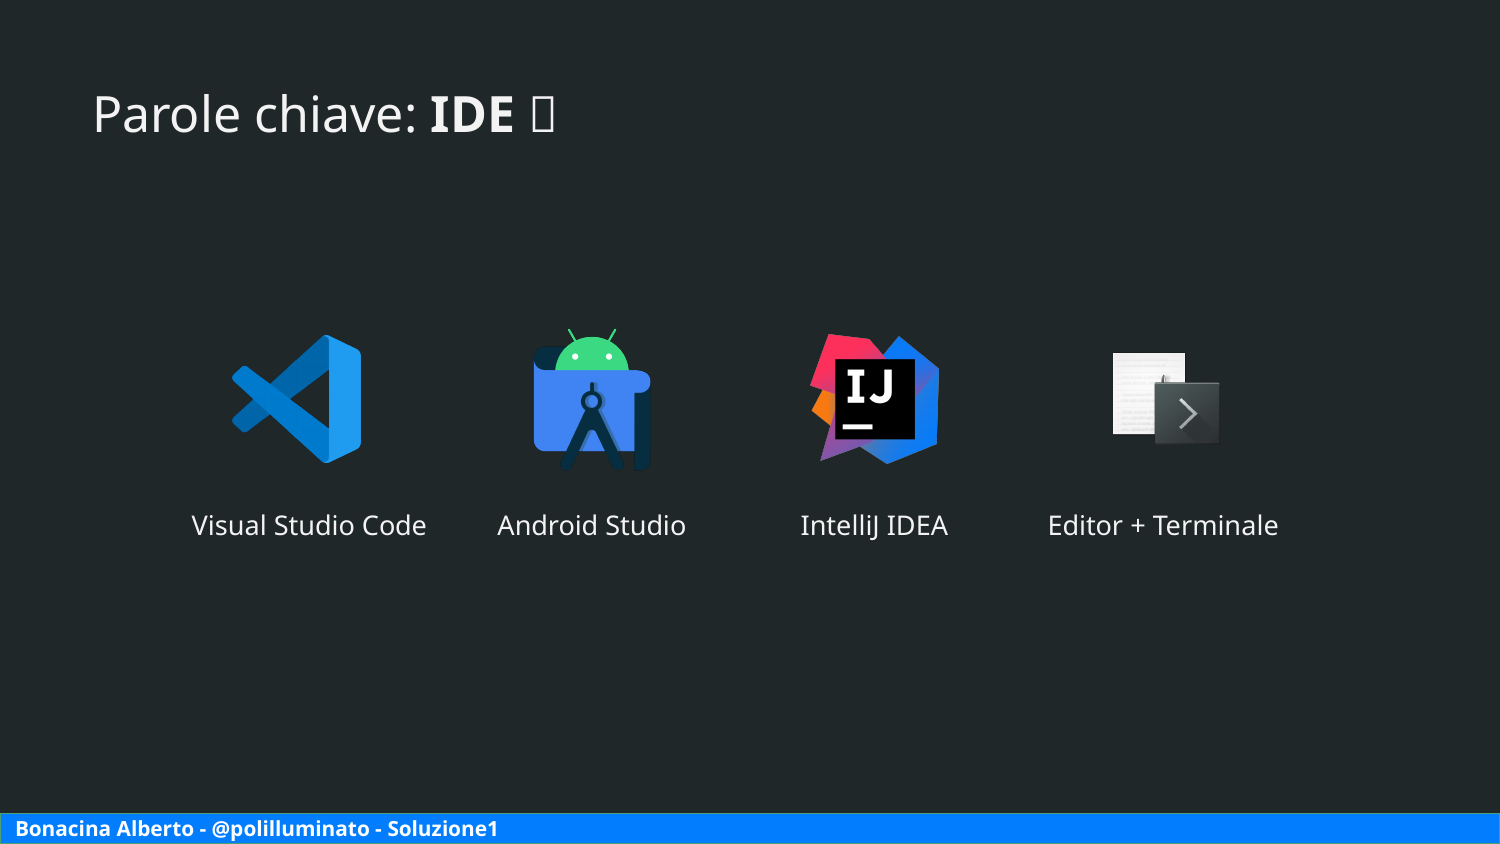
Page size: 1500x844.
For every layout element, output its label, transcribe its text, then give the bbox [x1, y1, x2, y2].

picture [810, 334, 939, 464]
picture [232, 335, 361, 463]
picture [1100, 347, 1226, 451]
text_box IntelliJ IDEA [738, 493, 1011, 556]
text_box Android Studio [455, 493, 728, 556]
text_box Visual Studio Code [173, 493, 446, 556]
text_box Parole chiave: IDE 🧰 [77, 67, 739, 159]
picture [492, 287, 692, 493]
text_box Editor + Terminale [1027, 493, 1300, 556]
text_box Bonacina Alberto - @polilluminato - Soluzione1 [0, 800, 1500, 844]
